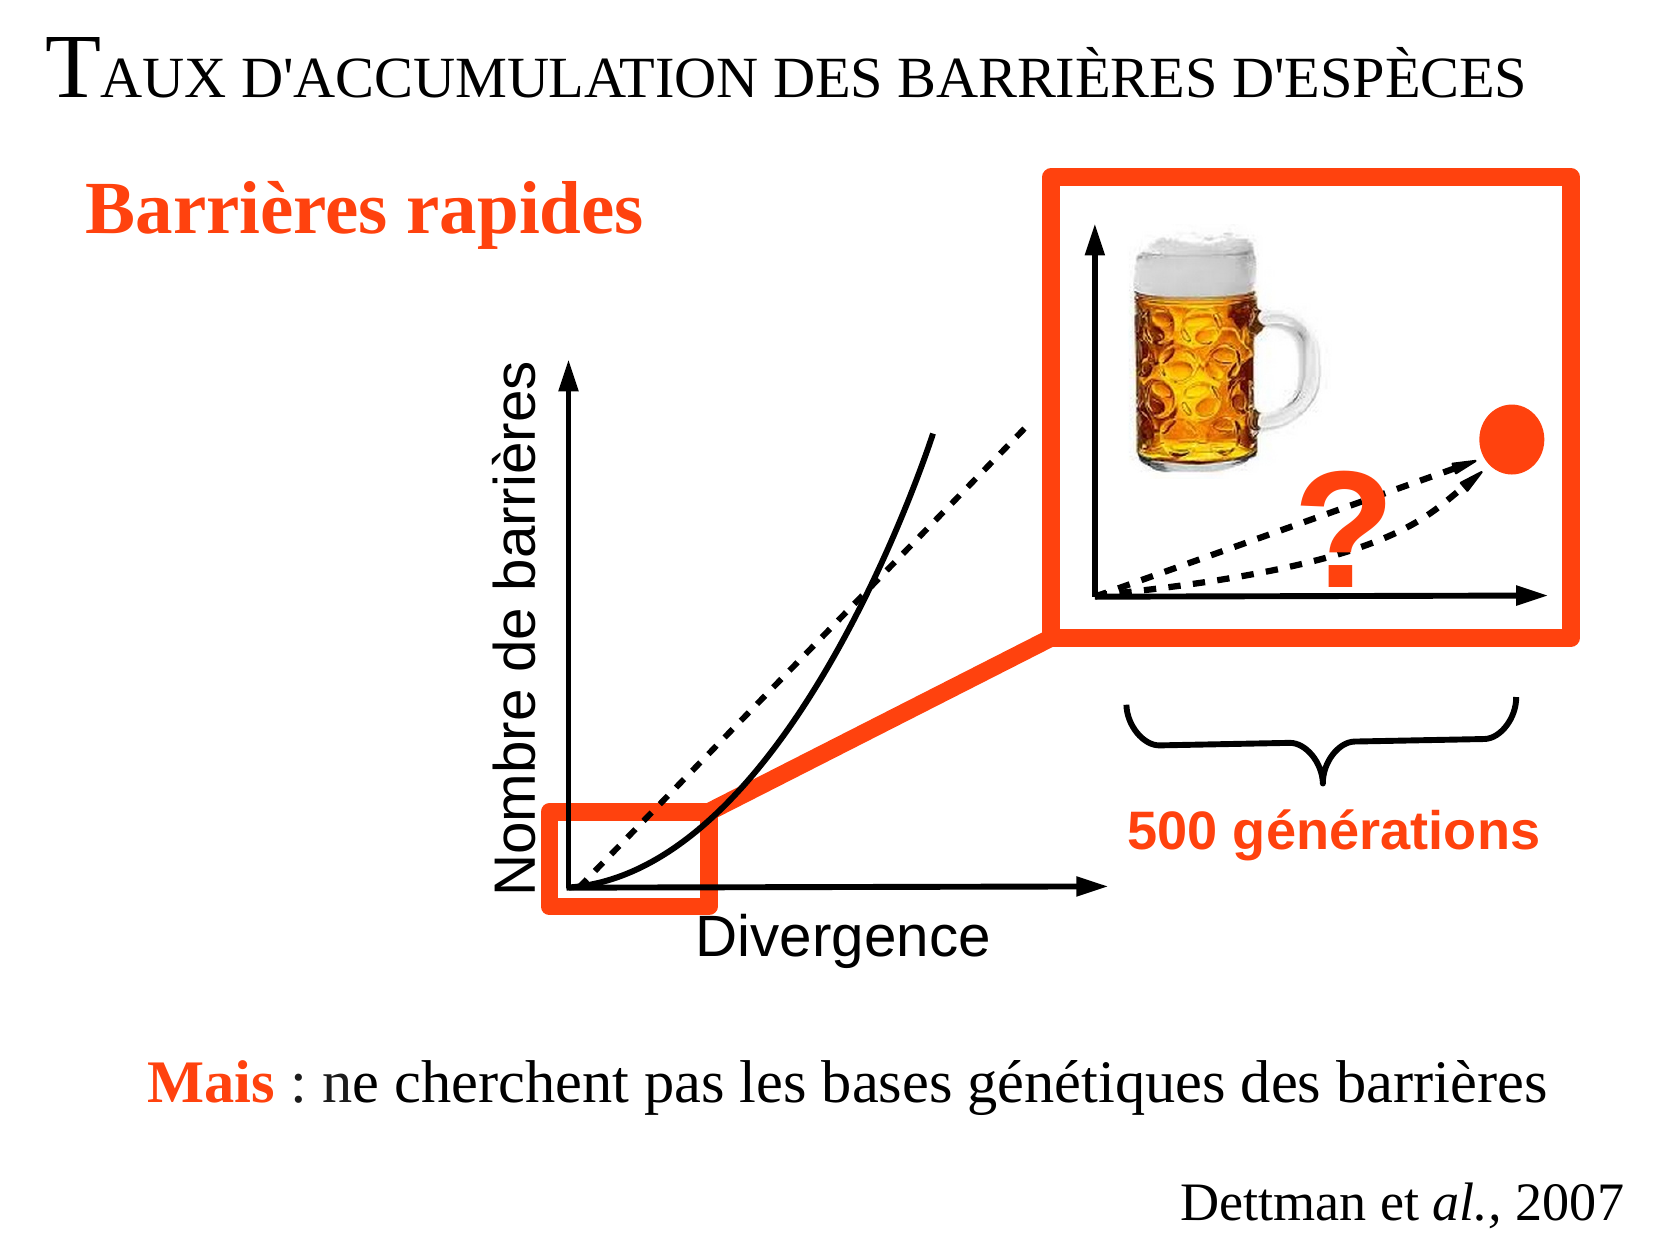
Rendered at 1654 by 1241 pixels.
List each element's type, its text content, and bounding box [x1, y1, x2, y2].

text_box Divergence [681, 896, 1007, 977]
picture [1127, 224, 1332, 479]
text_box Dettman et al., 2007 [1139, 1165, 1640, 1240]
text_box Nombre de barrières [474, 345, 555, 912]
text_box [1482, 407, 1542, 472]
text_box TAUX D'ACCUMULATION DES BARRIÈRES D'ESPÈCES [30, 8, 1543, 126]
text_box ? [1278, 428, 1410, 631]
text_box 500 générations [1112, 792, 1557, 869]
text_box Barrières rapides [70, 159, 928, 258]
text_box Mais : ne cherchent pas les bases génétiques des barrières [133, 1041, 1565, 1124]
